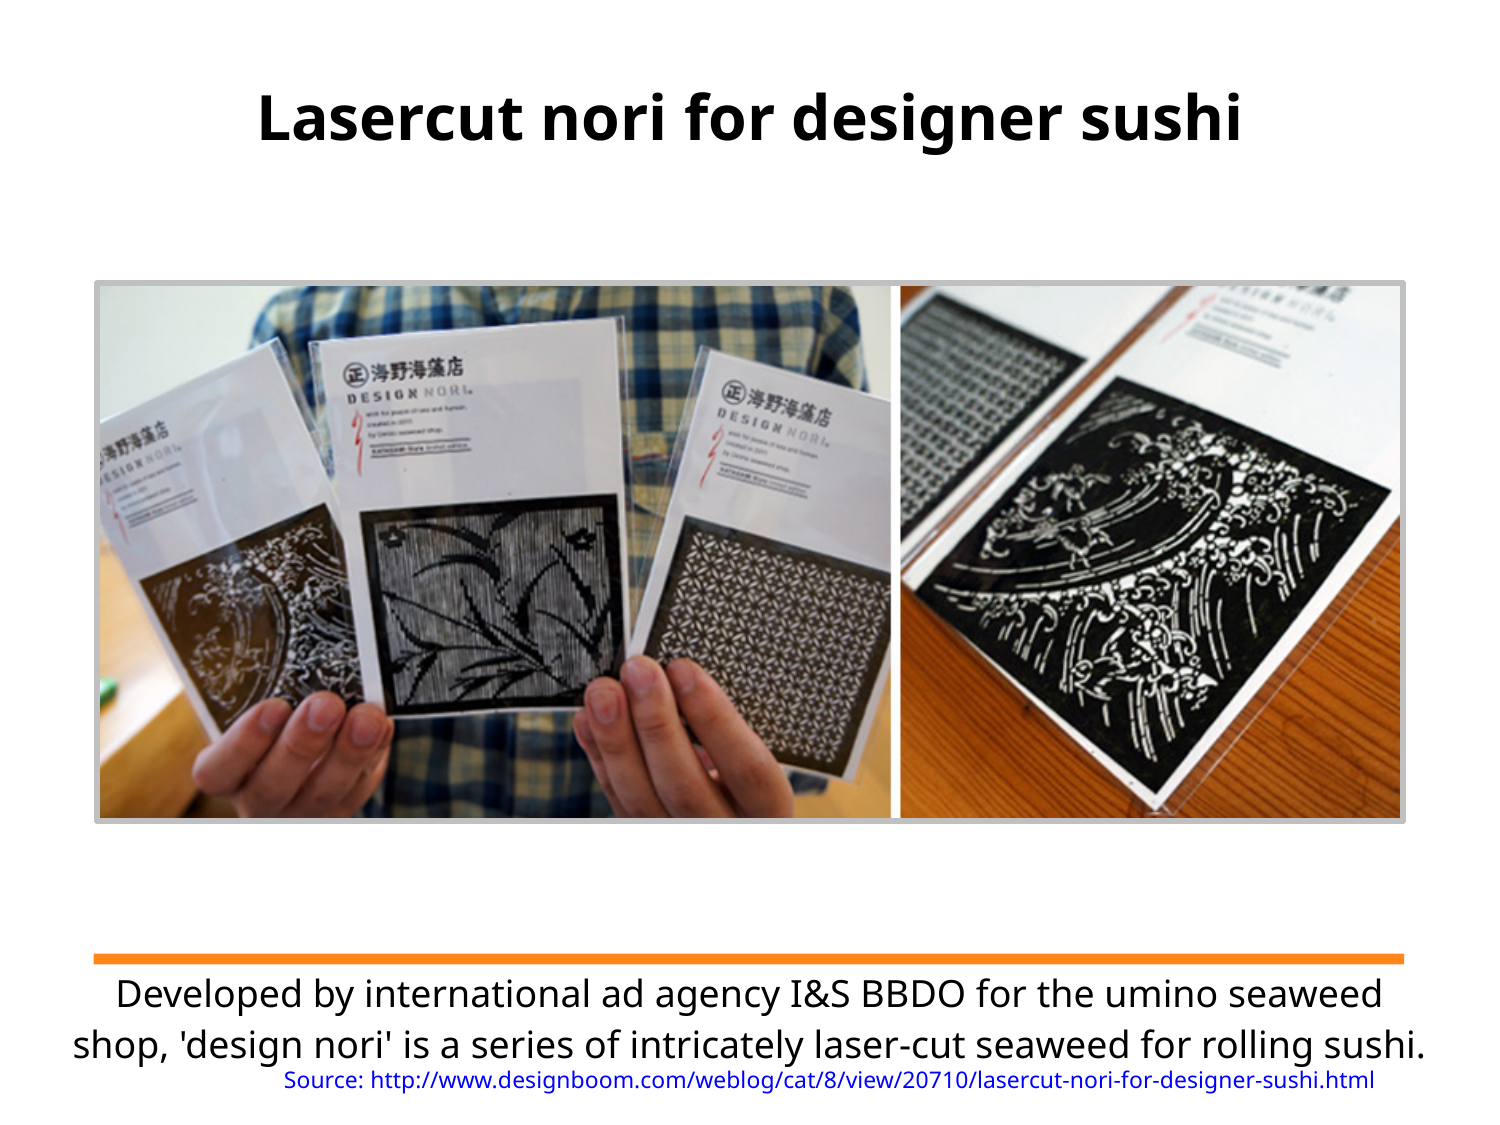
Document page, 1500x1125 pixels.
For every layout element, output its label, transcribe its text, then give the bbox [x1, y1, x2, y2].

text_box Source: http://www.designboom.com/weblog/cat/8/view/20710/lasercut-nori-for-designer-sushi.html [269, 1056, 1231, 1098]
title Lasercut nori for designer sushi [75, 44, 1426, 188]
picture [0, 0, 1500, 1125]
text_box Developed by international ad agency I&S BBDO for the umino seaweed shop, 'design nori' is a series of intricately laser-cut seaweed for rolling sushi. [52, 960, 1448, 1064]
